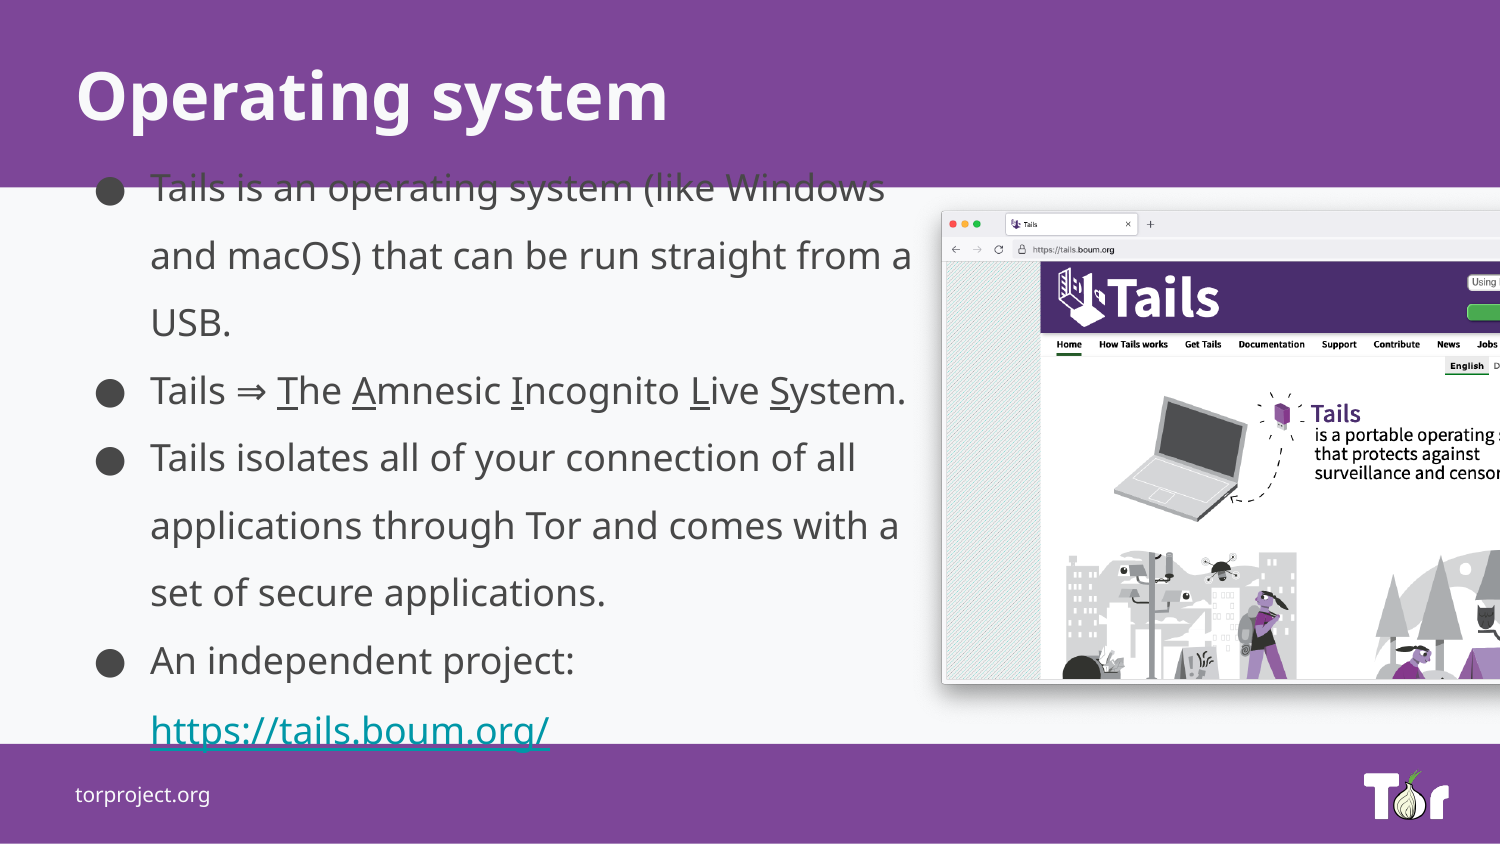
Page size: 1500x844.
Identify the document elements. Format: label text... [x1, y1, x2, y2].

title Operating system [75, 46, 1436, 141]
list Tails is an operating system (like Windows and macOS) that can be run straight from a USB. Tails ⇒ The Amnesic Incognito Live System. Tails isolates all of your connection of all applications through Tor and comes with a set of secure applications. An independent project: https://tails.boum.org/ [75, 187, 932, 713]
picture [1364, 768, 1449, 820]
picture [908, 188, 1500, 728]
